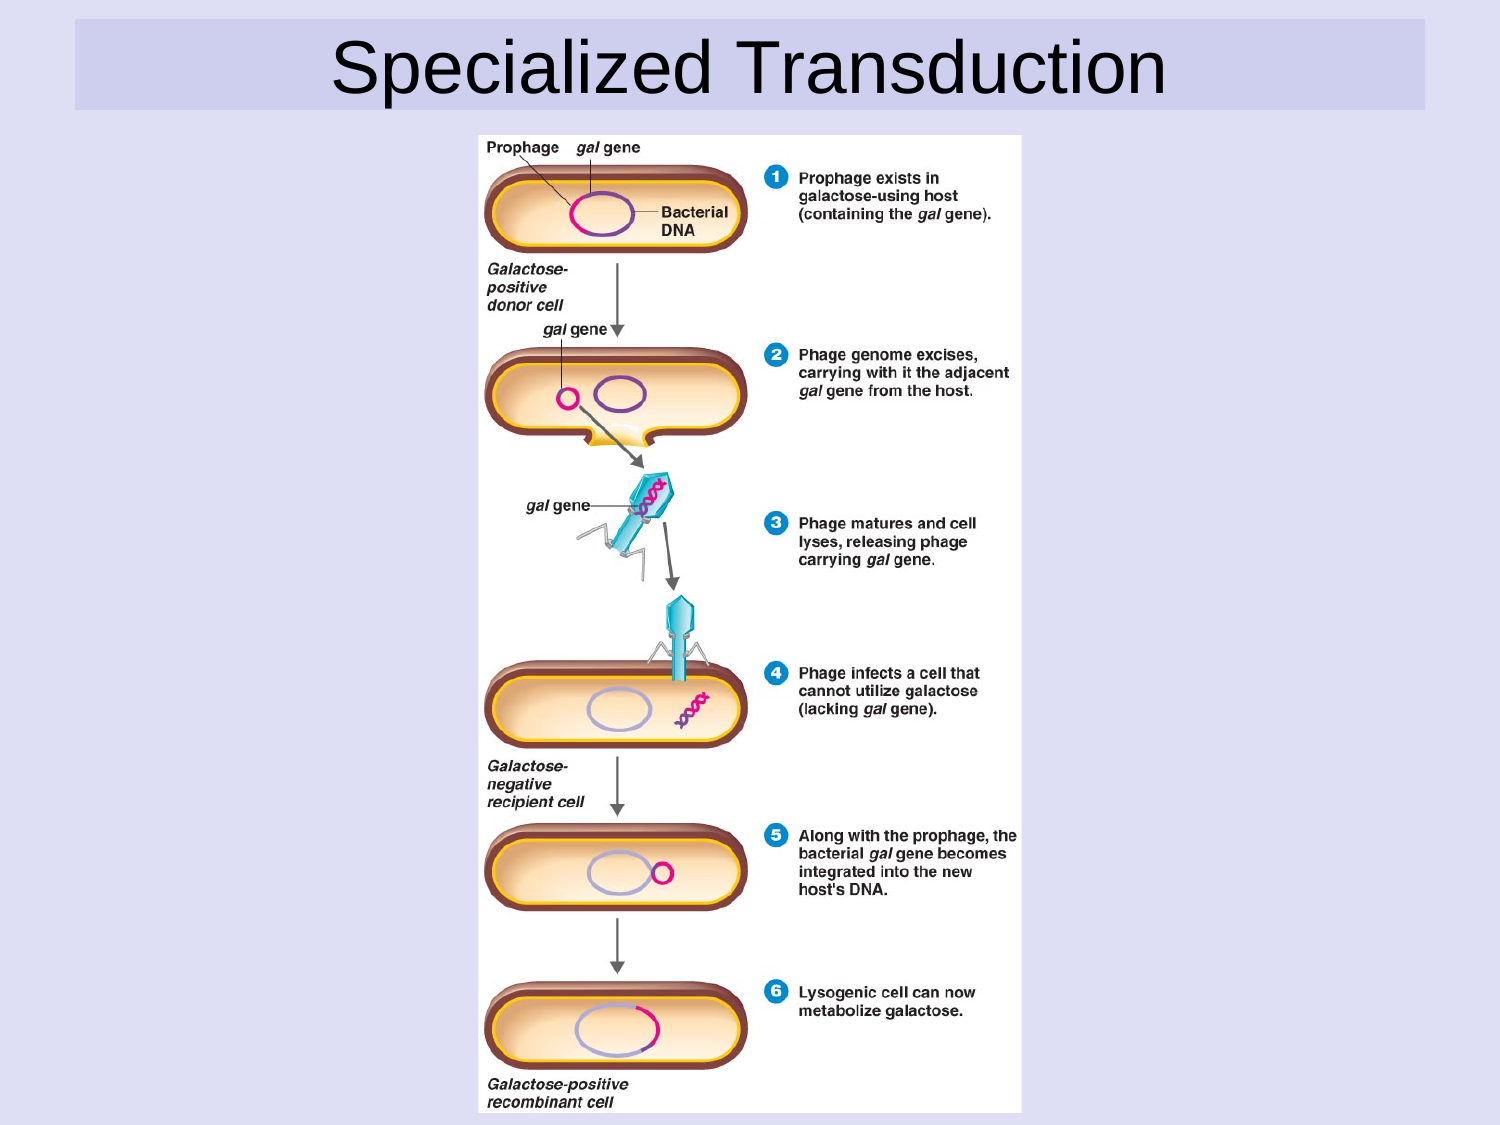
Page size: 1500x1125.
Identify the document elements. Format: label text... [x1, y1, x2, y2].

title Specialized Transduction [75, 18, 1426, 110]
picture [478, 135, 1022, 1113]
